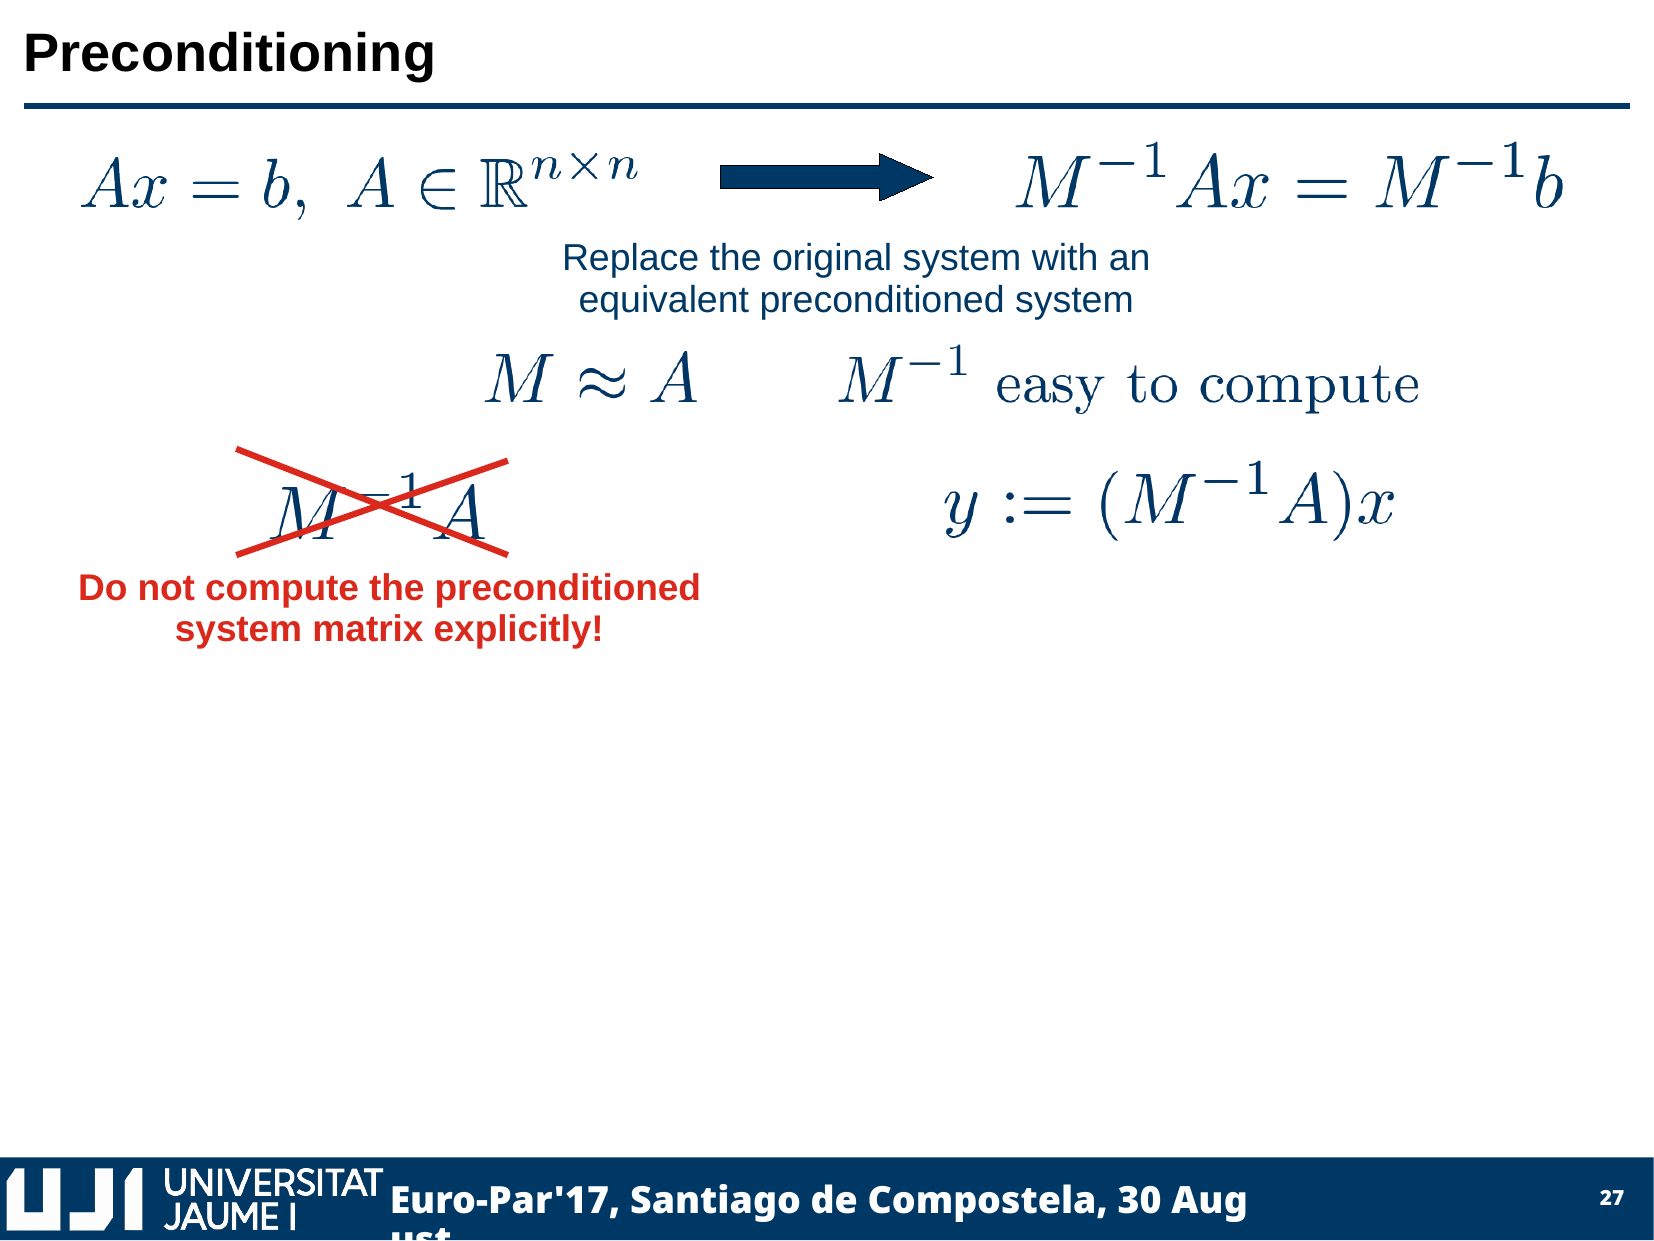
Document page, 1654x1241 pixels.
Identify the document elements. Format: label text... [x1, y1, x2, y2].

title Preconditioning [23, 0, 1630, 107]
text_box [720, 153, 934, 201]
text_box Do not compute the preconditioned system matrix explicitly! [0, 566, 733, 650]
picture [81, 153, 638, 220]
picture [391, 473, 485, 539]
list Replace the original system with an equivalent preconditioned system [437, 236, 1205, 343]
picture [307, 472, 462, 501]
picture [944, 460, 1394, 541]
picture [295, 509, 455, 539]
picture [838, 344, 1418, 414]
picture [1015, 141, 1563, 208]
picture [484, 351, 697, 402]
picture [0, 1158, 390, 1241]
picture [269, 472, 368, 539]
